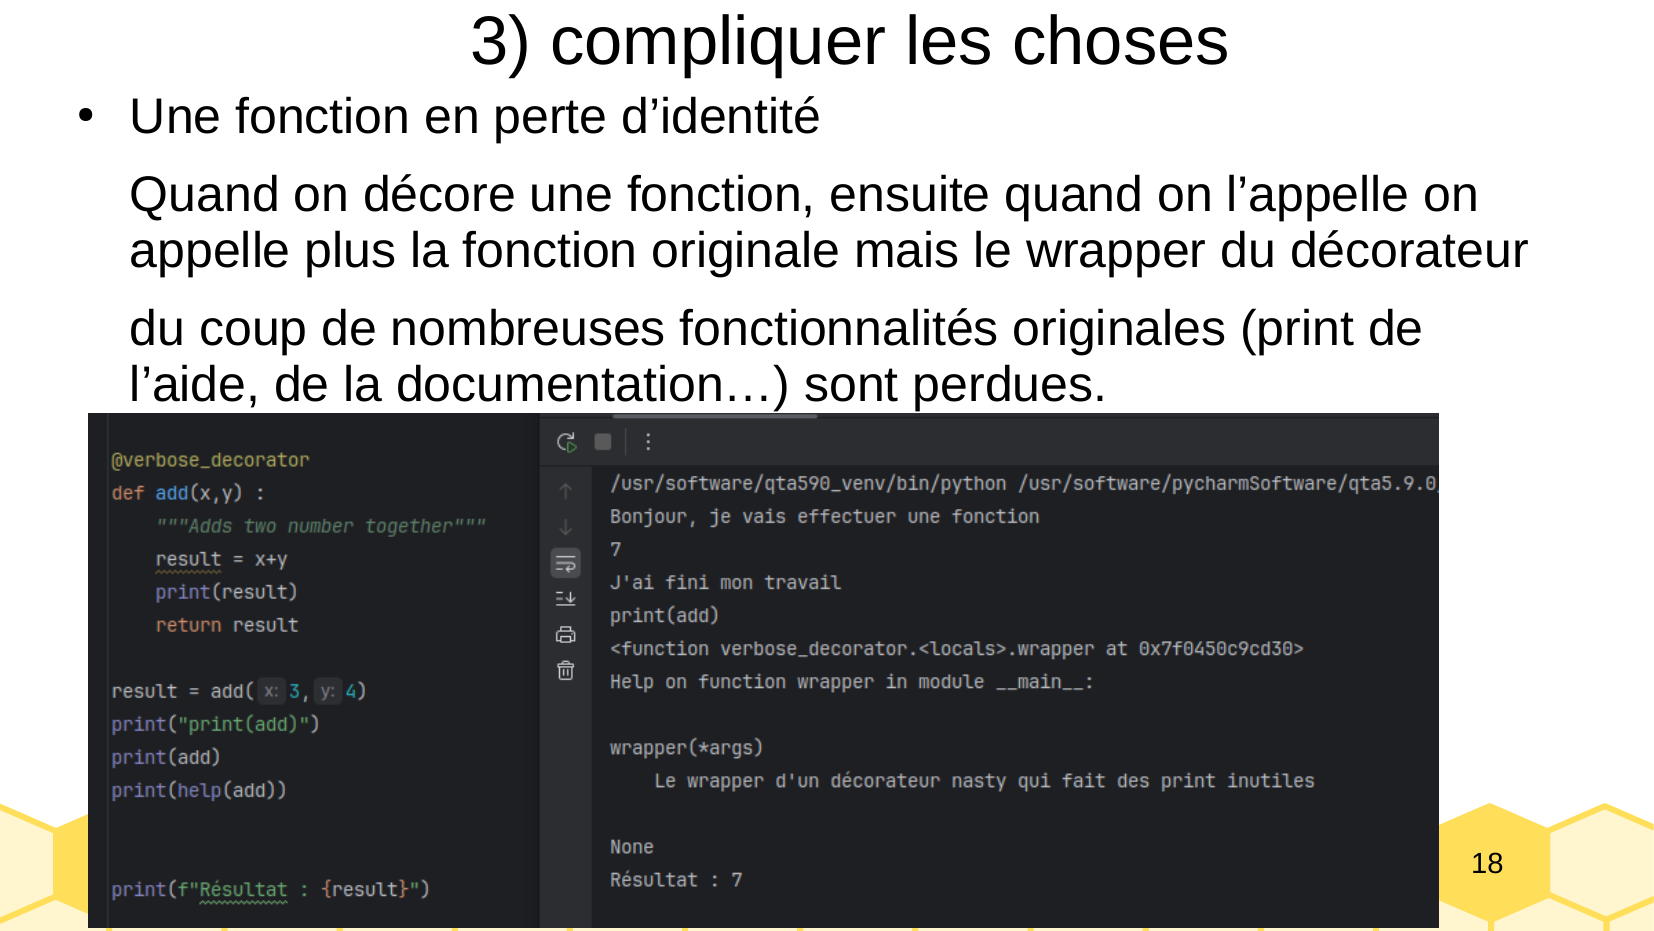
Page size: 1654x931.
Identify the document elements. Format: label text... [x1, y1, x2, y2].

picture [88, 413, 1439, 928]
title 3) compliquer les choses [106, 0, 1595, 119]
list Une fonction en perte d’identité Quand on décore une fonction, ensuite quand on l’appelle on appelle plus la fonction originale mais le wrapper du décorateur du coup de nombreuses fonctionnalités originales (print de l’aide, de la documentation…) sont perdues. [59, 88, 1548, 628]
